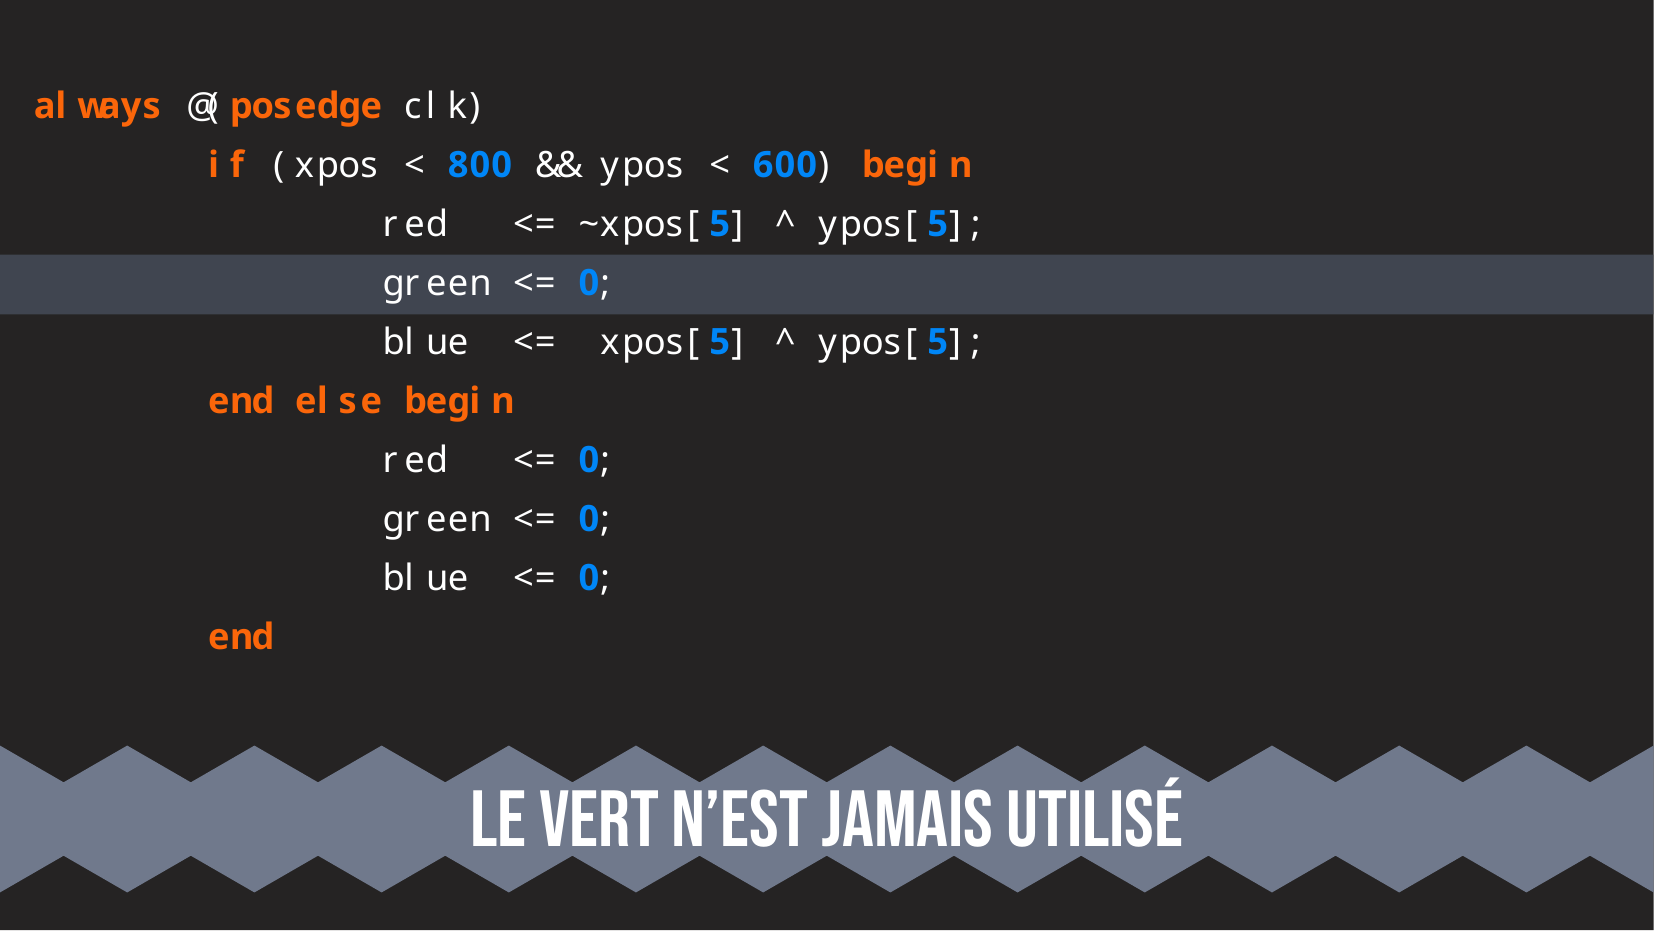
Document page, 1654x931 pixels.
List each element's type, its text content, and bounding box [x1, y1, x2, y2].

picture [0, 0, 1654, 741]
title Le vert n’est jamais utilisé [54, 768, 1600, 877]
